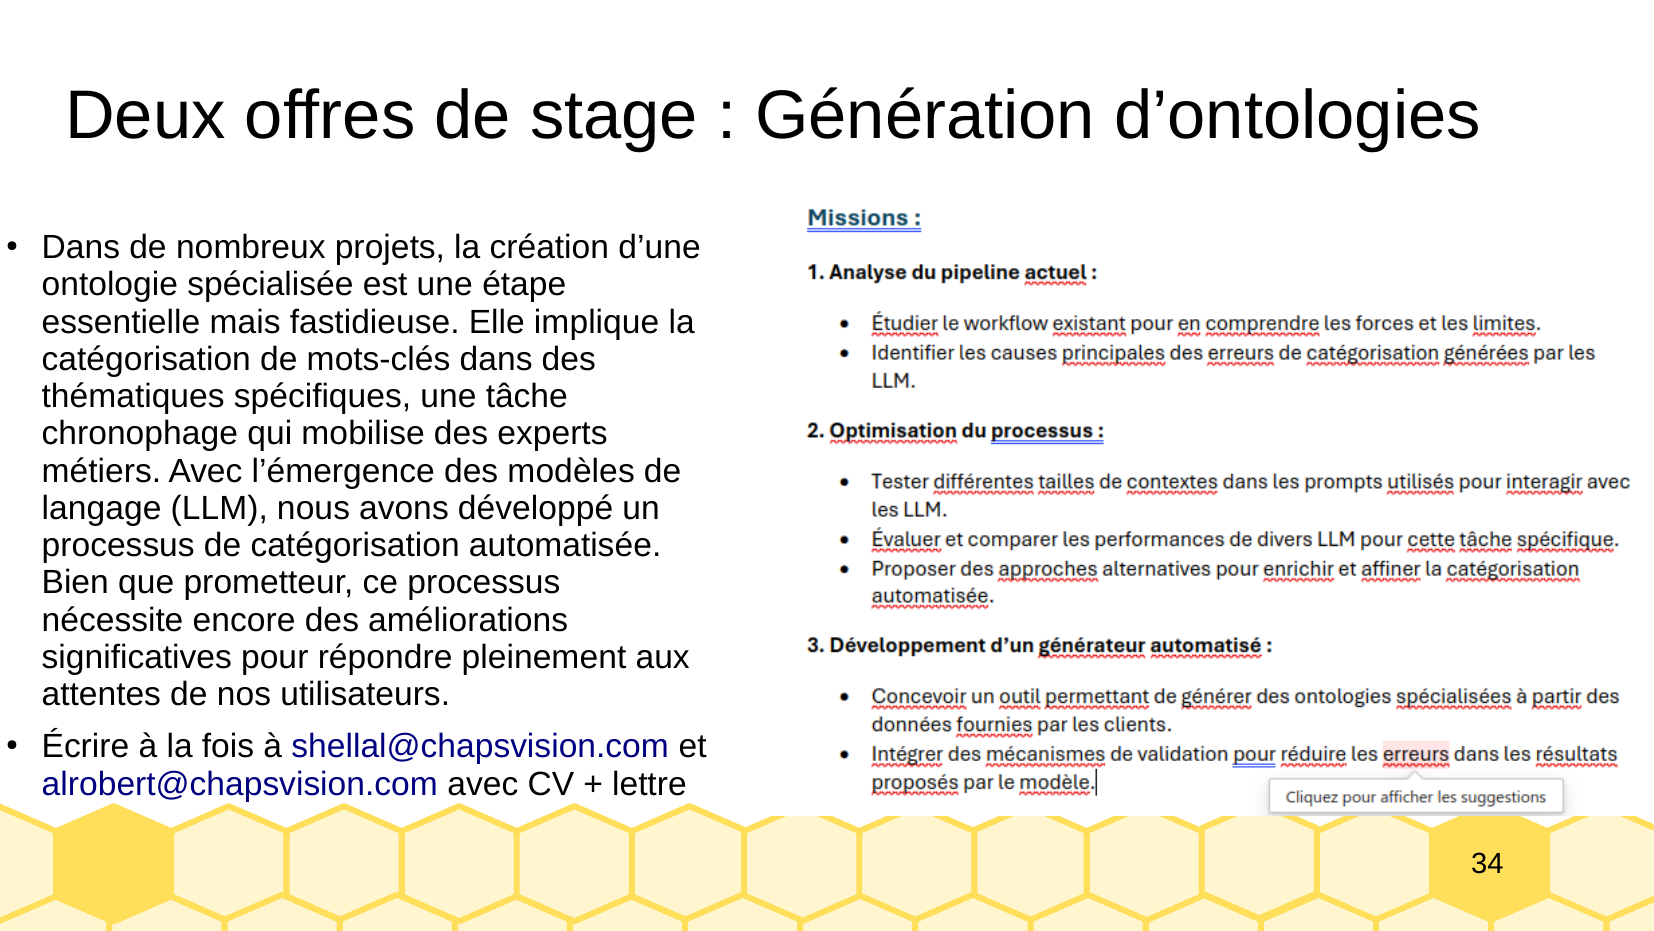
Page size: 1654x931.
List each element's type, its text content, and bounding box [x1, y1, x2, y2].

list Dans de nombreux projets, la création d’une ontologie spécialisée est une étape essentielle mais fastidieuse. Elle implique la catégorisation de mots-clés dans des thématiques spécifiques, une tâche chronophage qui mobilise des experts métiers. Avec l’émergence des modèles de langage (LLM), nous avons développé un processus de catégorisation automatisée. Bien que prometteur, ce processus nécessite encore des améliorations significatives pour répondre pleinement aux attentes de nos utilisateurs. Écrire à la fois à shellal@chapsvision.com et alrobert@chapsvision.com avec CV + lettre [0, 228, 709, 827]
title Deux offres de stage : Génération d’ontologies [29, 37, 1518, 193]
picture [767, 192, 1654, 816]
